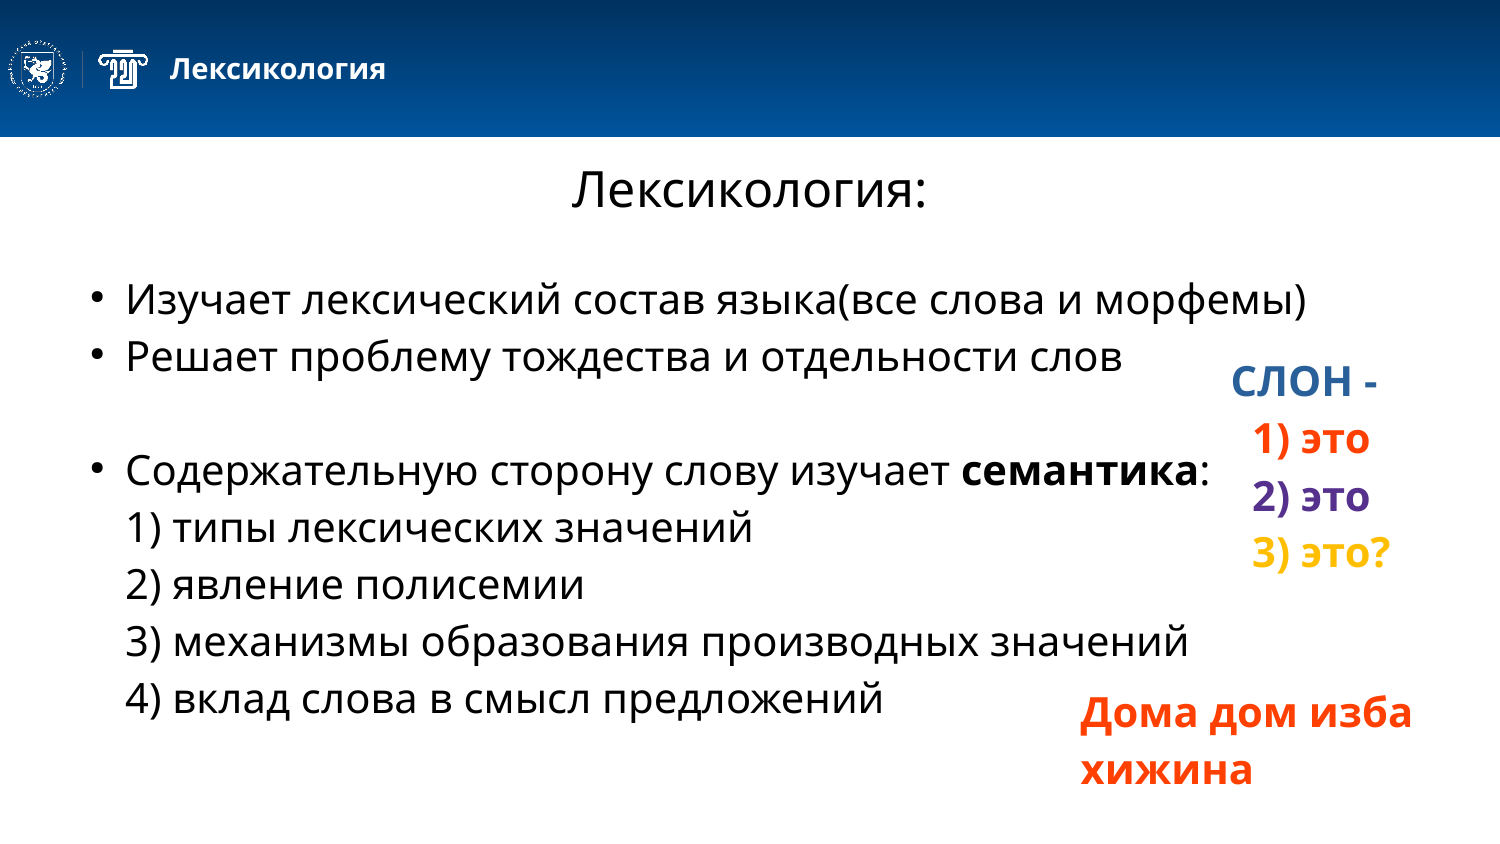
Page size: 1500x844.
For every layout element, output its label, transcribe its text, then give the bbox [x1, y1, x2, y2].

text_box [0, 0, 1500, 137]
text_box СЛОН - 1) это 2) это 3) это? [1180, 344, 1500, 588]
text_box Лексикология [147, 7, 1353, 93]
text_box Изучает лексический состав языка(все слова и морфемы) Решает проблему тождества и отдельности слов Содержательную сторону слову изучает семантика: 1) типы лексических значений 2) явление полисемии 3) механизмы образования производных значений 4) вклад слова в смысл предложений [75, 262, 1426, 807]
text_box Лексикология: [0, 149, 1500, 345]
text_box Дома дом изба хижина [1030, 675, 1463, 844]
picture [8, 40, 148, 98]
